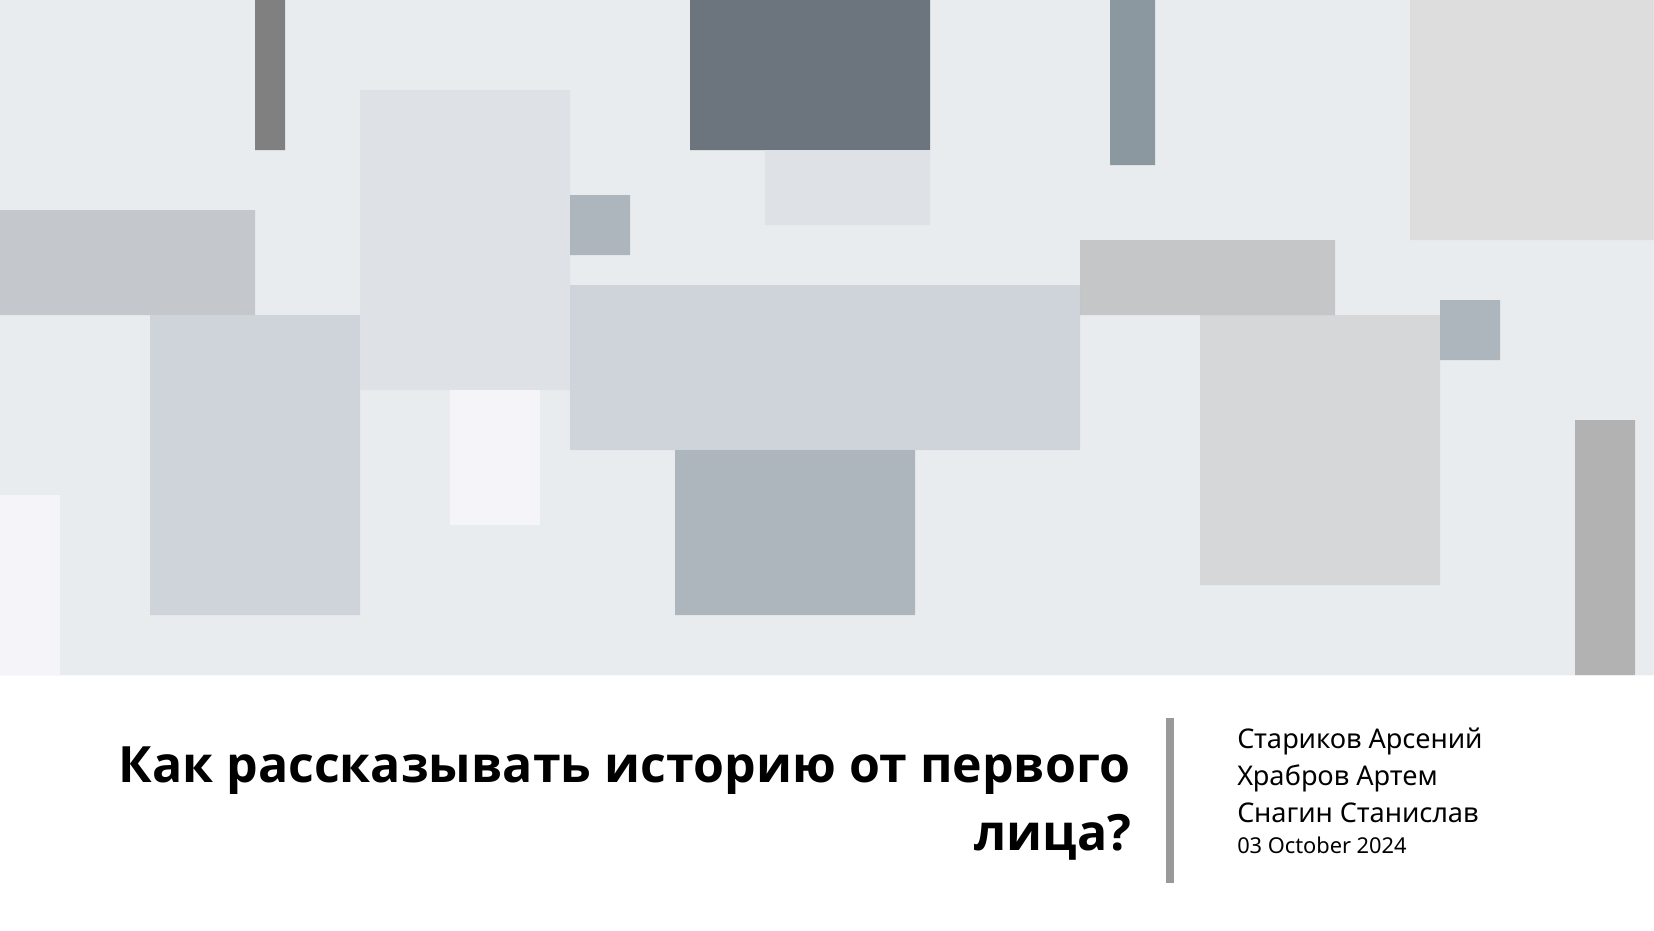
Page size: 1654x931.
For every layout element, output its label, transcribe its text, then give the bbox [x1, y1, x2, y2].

text_box Стариков Арсений Храбров Артем Снагин Станислав 03 October 2024 [1222, 712, 1613, 868]
title Как рассказывать историю от первого лица? [112, 694, 1132, 901]
